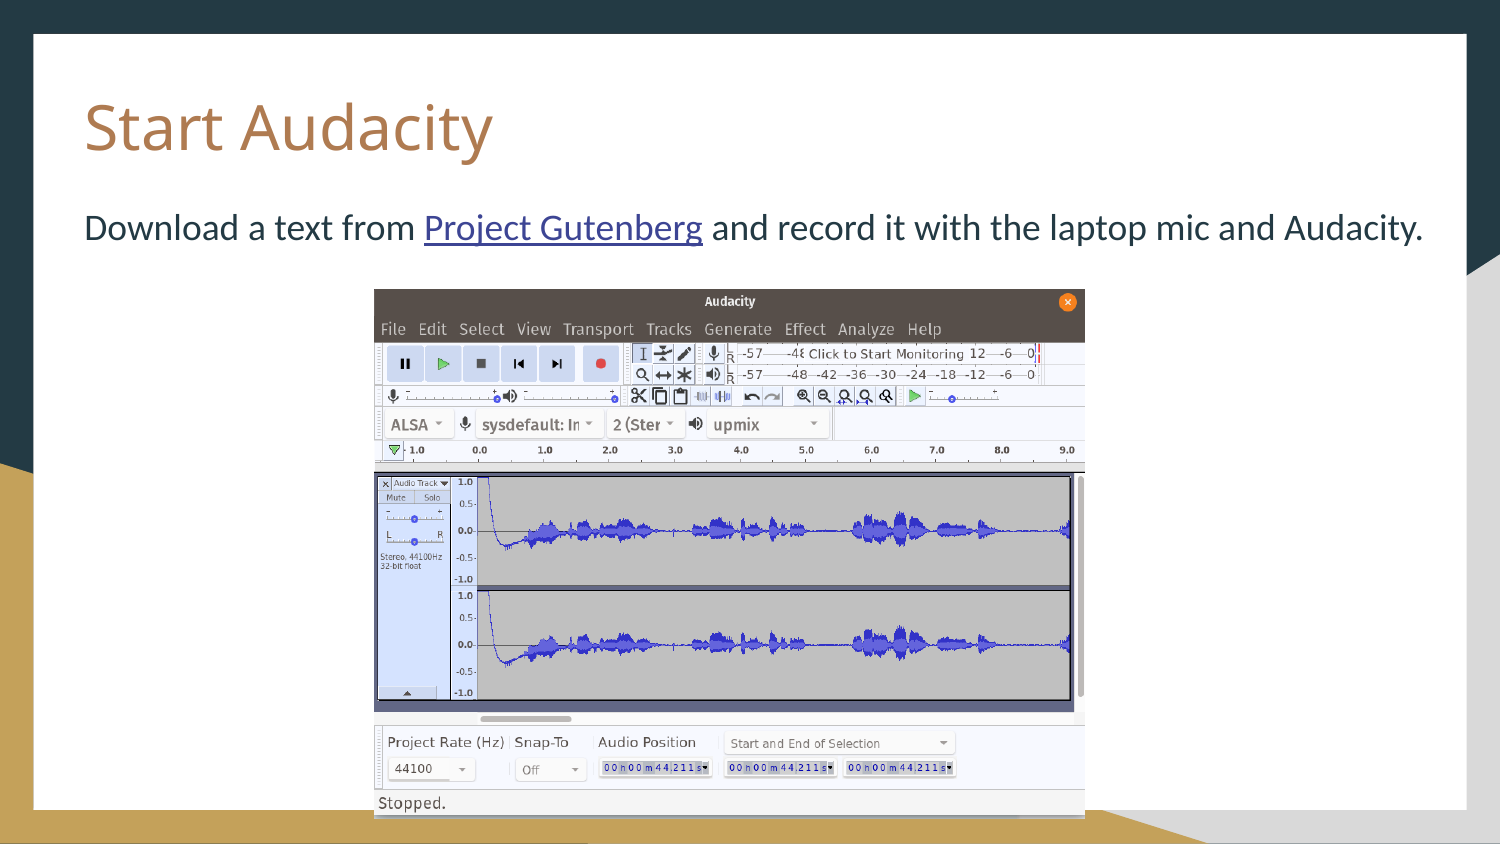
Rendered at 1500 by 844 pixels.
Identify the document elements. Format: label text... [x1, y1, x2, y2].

list Download a text from Project Gutenberg and record it with the laptop mic and Audacity. [69, 181, 1467, 259]
title Start Audacity [69, 72, 1301, 181]
picture [374, 289, 1085, 819]
